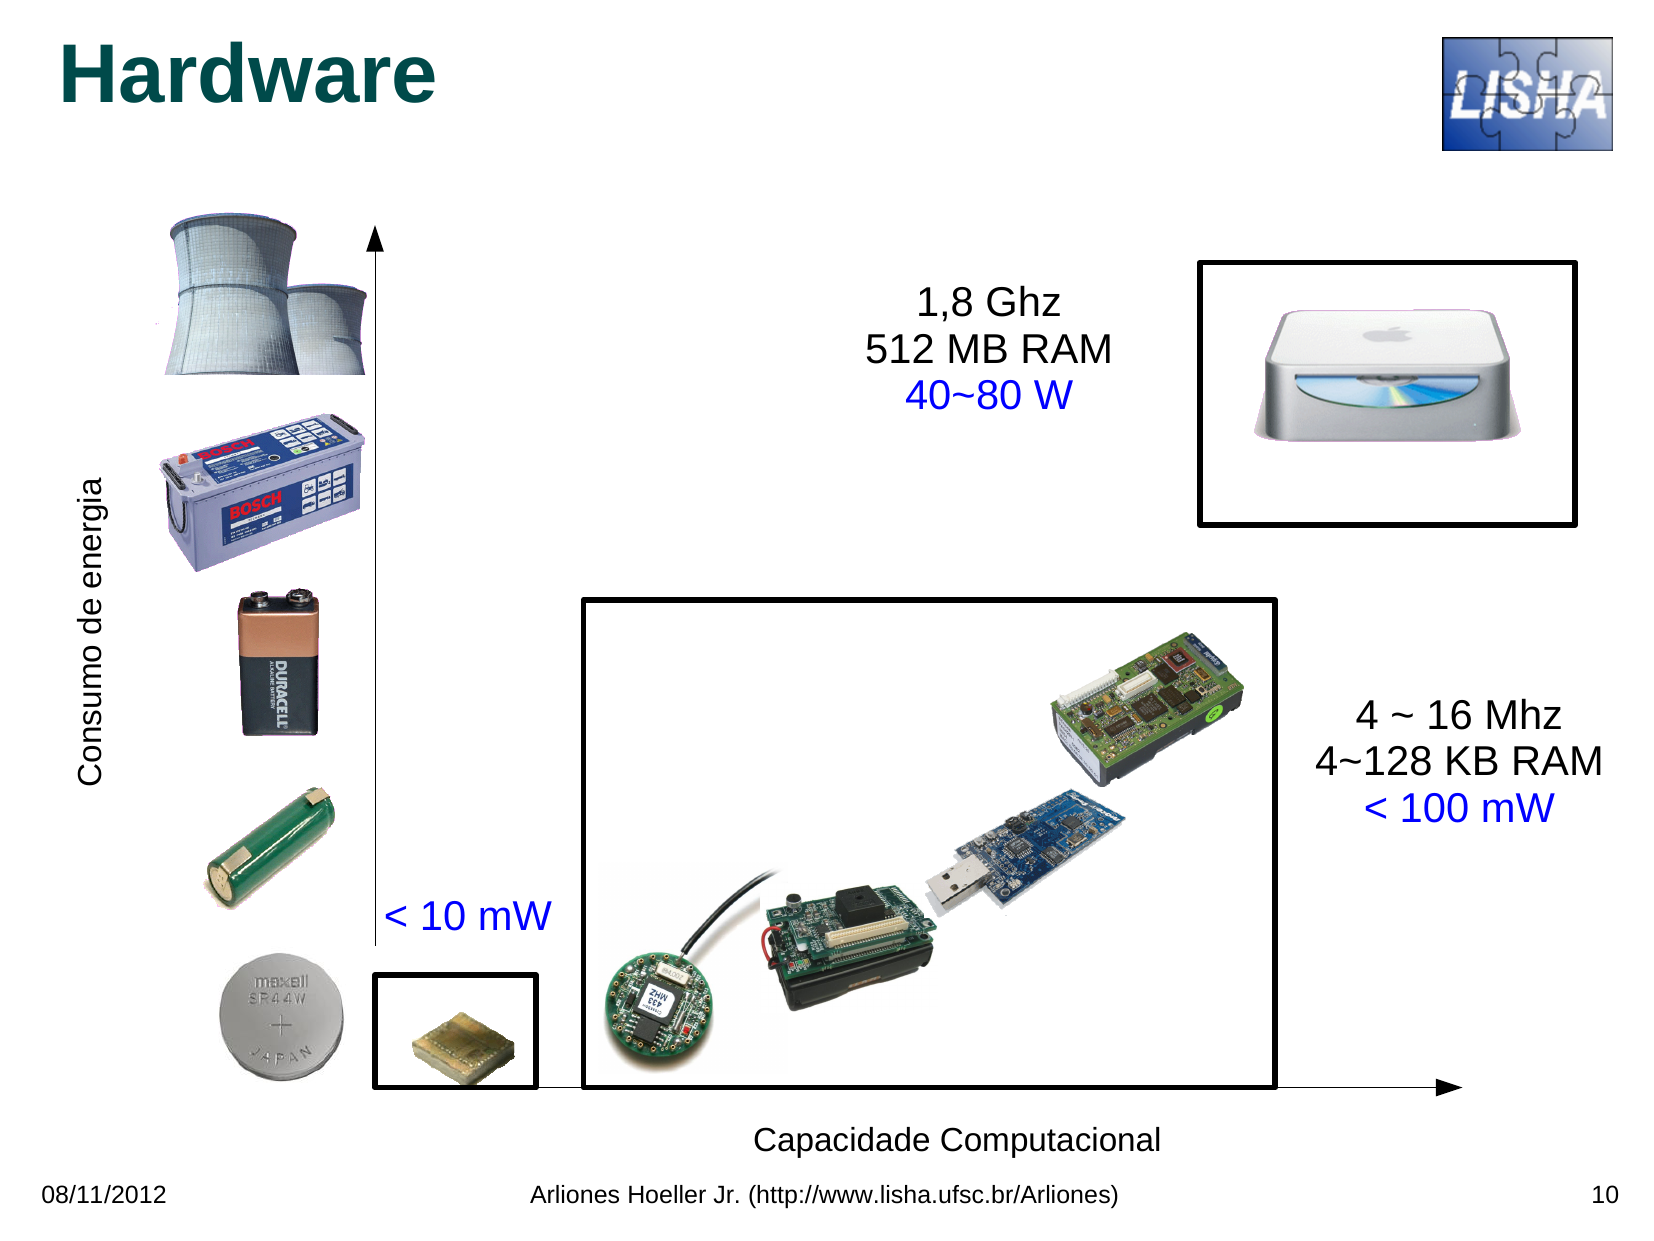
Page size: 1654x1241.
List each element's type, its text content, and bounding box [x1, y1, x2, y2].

picture [1237, 265, 1538, 488]
picture [150, 206, 376, 376]
text_box Capacidade Computacional [753, 1120, 1210, 1163]
picture [1442, 37, 1613, 151]
picture [598, 631, 1244, 1074]
picture [187, 946, 376, 1088]
title Hardware [58, 11, 1447, 148]
picture [412, 1012, 515, 1085]
text_box 4 ~ 16 Mhz 4~128 KB RAM < 100 mW [1315, 691, 1631, 900]
picture [150, 412, 376, 938]
text_box 1,8 Ghz 512 MB RAM 40~80 W [865, 278, 1128, 488]
text_box Consumo de energia [70, 443, 113, 788]
text_box < 10 mW [383, 892, 581, 945]
